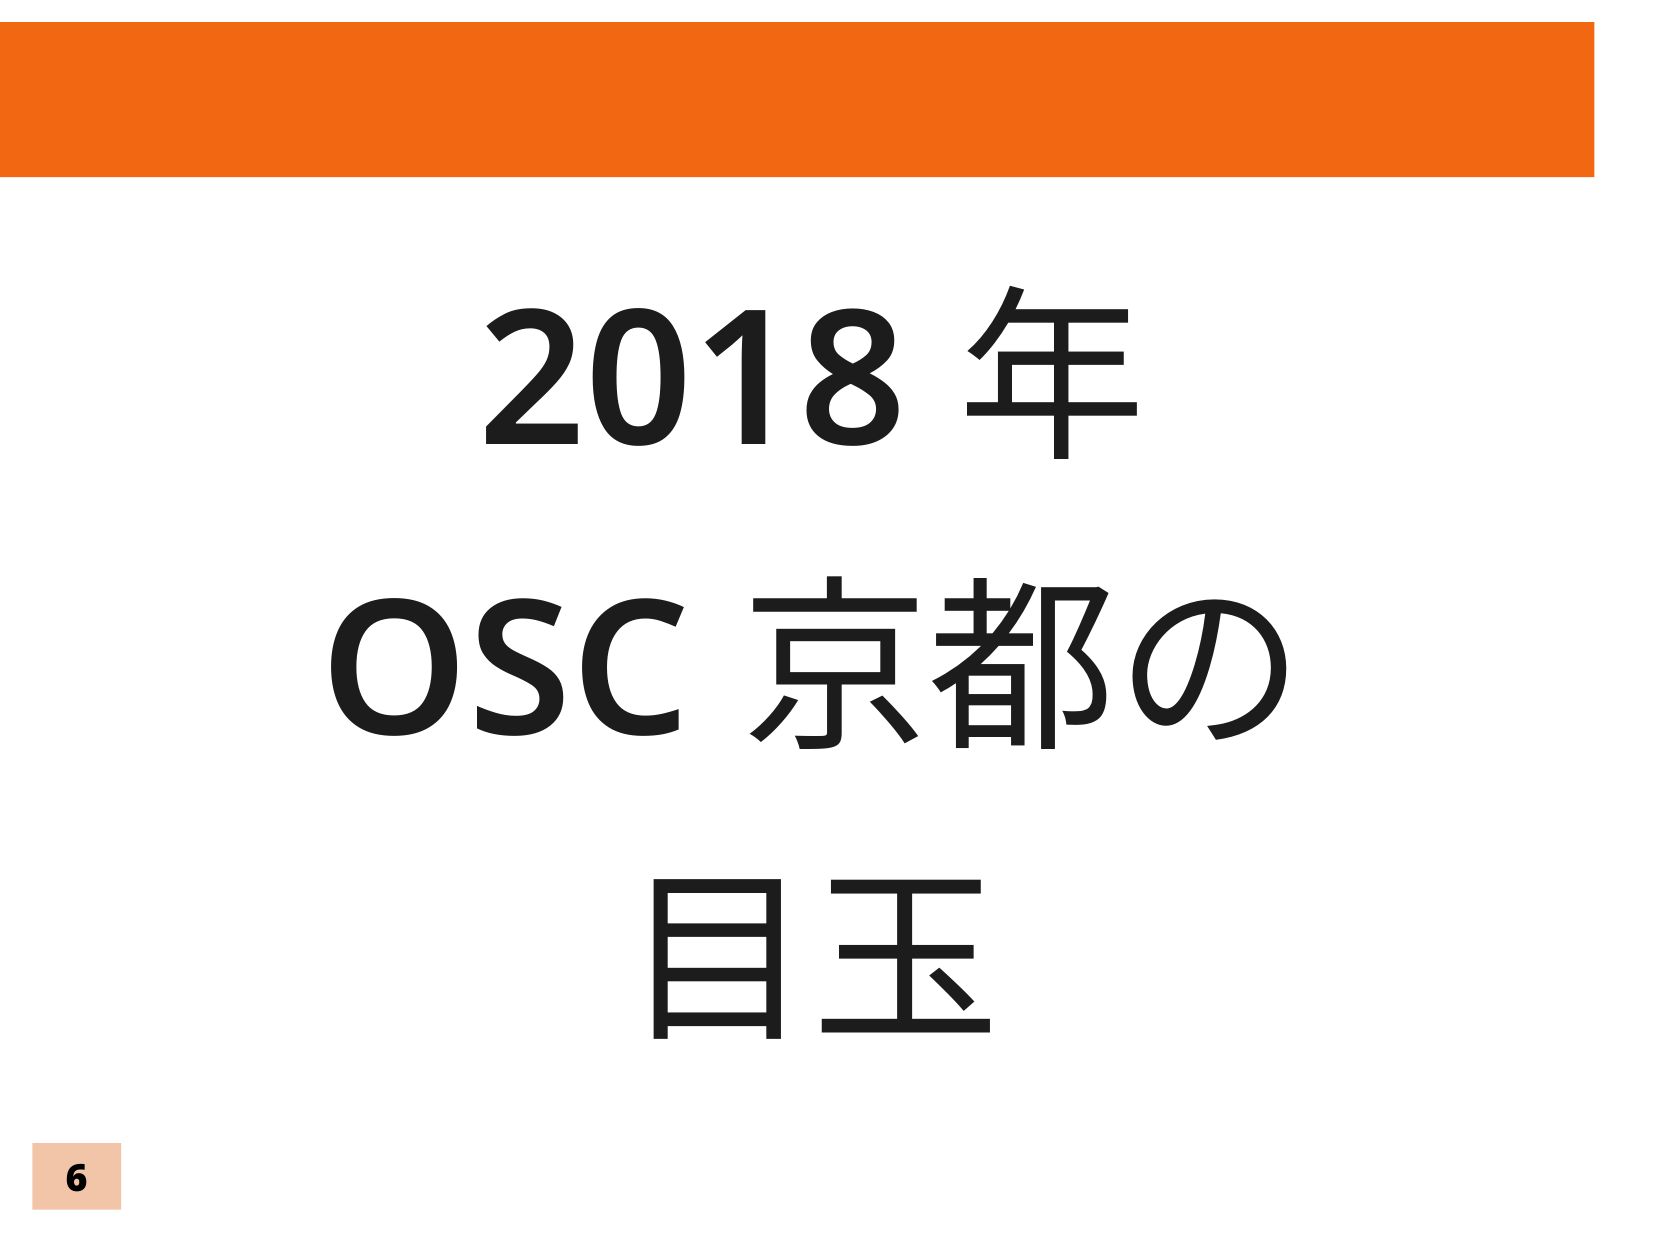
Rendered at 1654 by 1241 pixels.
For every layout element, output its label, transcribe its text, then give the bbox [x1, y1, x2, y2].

list 2018年 OSC京都の 目玉 [59, 201, 1565, 1105]
